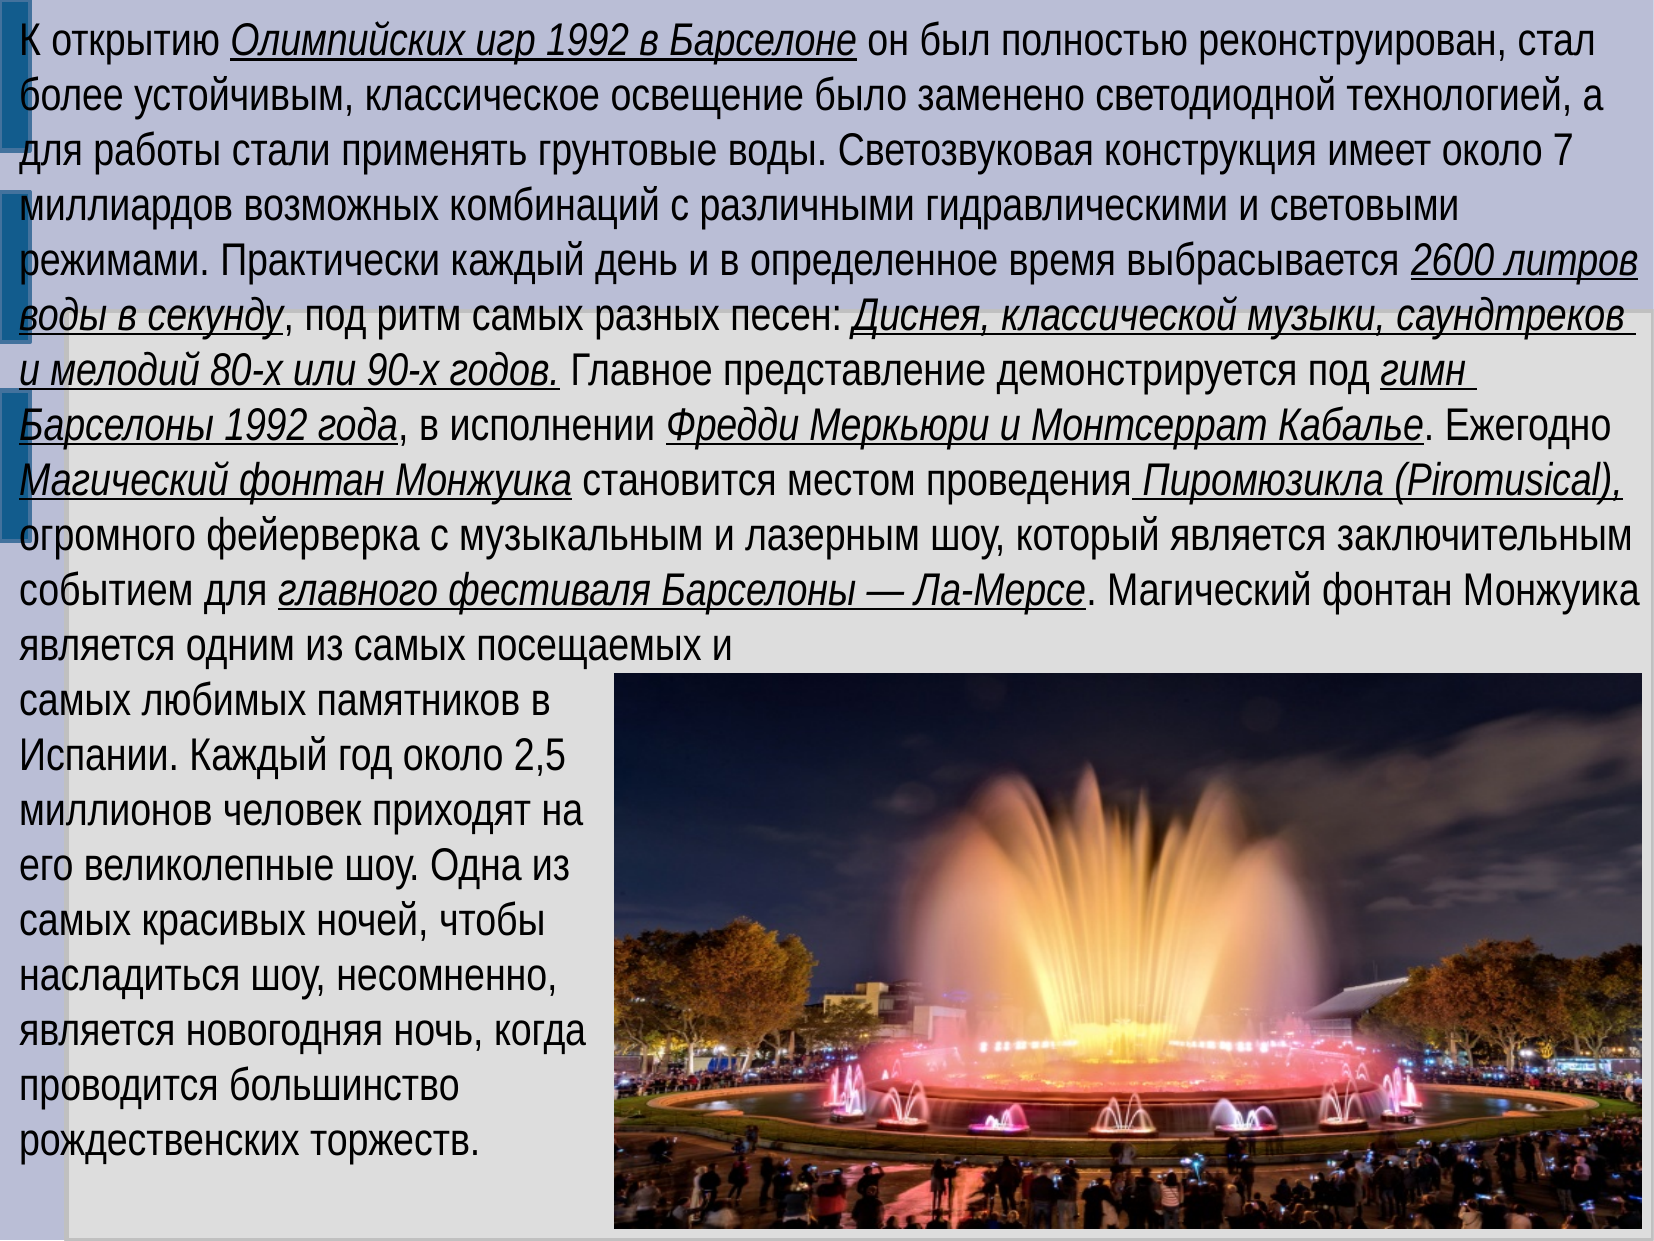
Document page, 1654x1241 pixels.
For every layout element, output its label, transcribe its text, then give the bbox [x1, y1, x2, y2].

picture [614, 673, 1642, 1229]
text_box К открытию Олимпийских игр 1992 в Барселоне он был полностью реконструирован, стал более устойчивым, классическое освещение было заменено светодиодной технологией, а для работы стали применять грунтовые воды. Светозвуковая конструкция имеет около 7 миллиардов возможных комбинаций с различными гидравлическими и световыми режимами. Практически каждый день и в определенное время выбрасывается 2600 литров воды в секунду, под ритм самых разных песен: Диснея, классической музыки, саундтреков и мелодий 80-х или 90-х годов. Главное представление демонстрируется под гимн Барселоны 1992 года, в исполнении Фредди Меркьюри и Монтсеррат Кабалье. Ежегодно Магический фонтан Монжуика становится местом проведения Пиромюзикла (Piromusical), огромного фейерверка с музыкальным и лазерным шоу, который является заключительным событием для главного фестиваля Барселоны — Ла-Мерсе. Магический фонтан Монжуика является одним из самых посещаемых и самых любимых памятников в Испании. Каждый год около 2,5 миллионов человек приходят на его великолепные шоу. Одна из самых красивых ночей, чтобы насладиться шоу, несомненно, является новогодняя ночь, когда проводится большинство рождественских торжеств. [4, 2, 1599, 1241]
